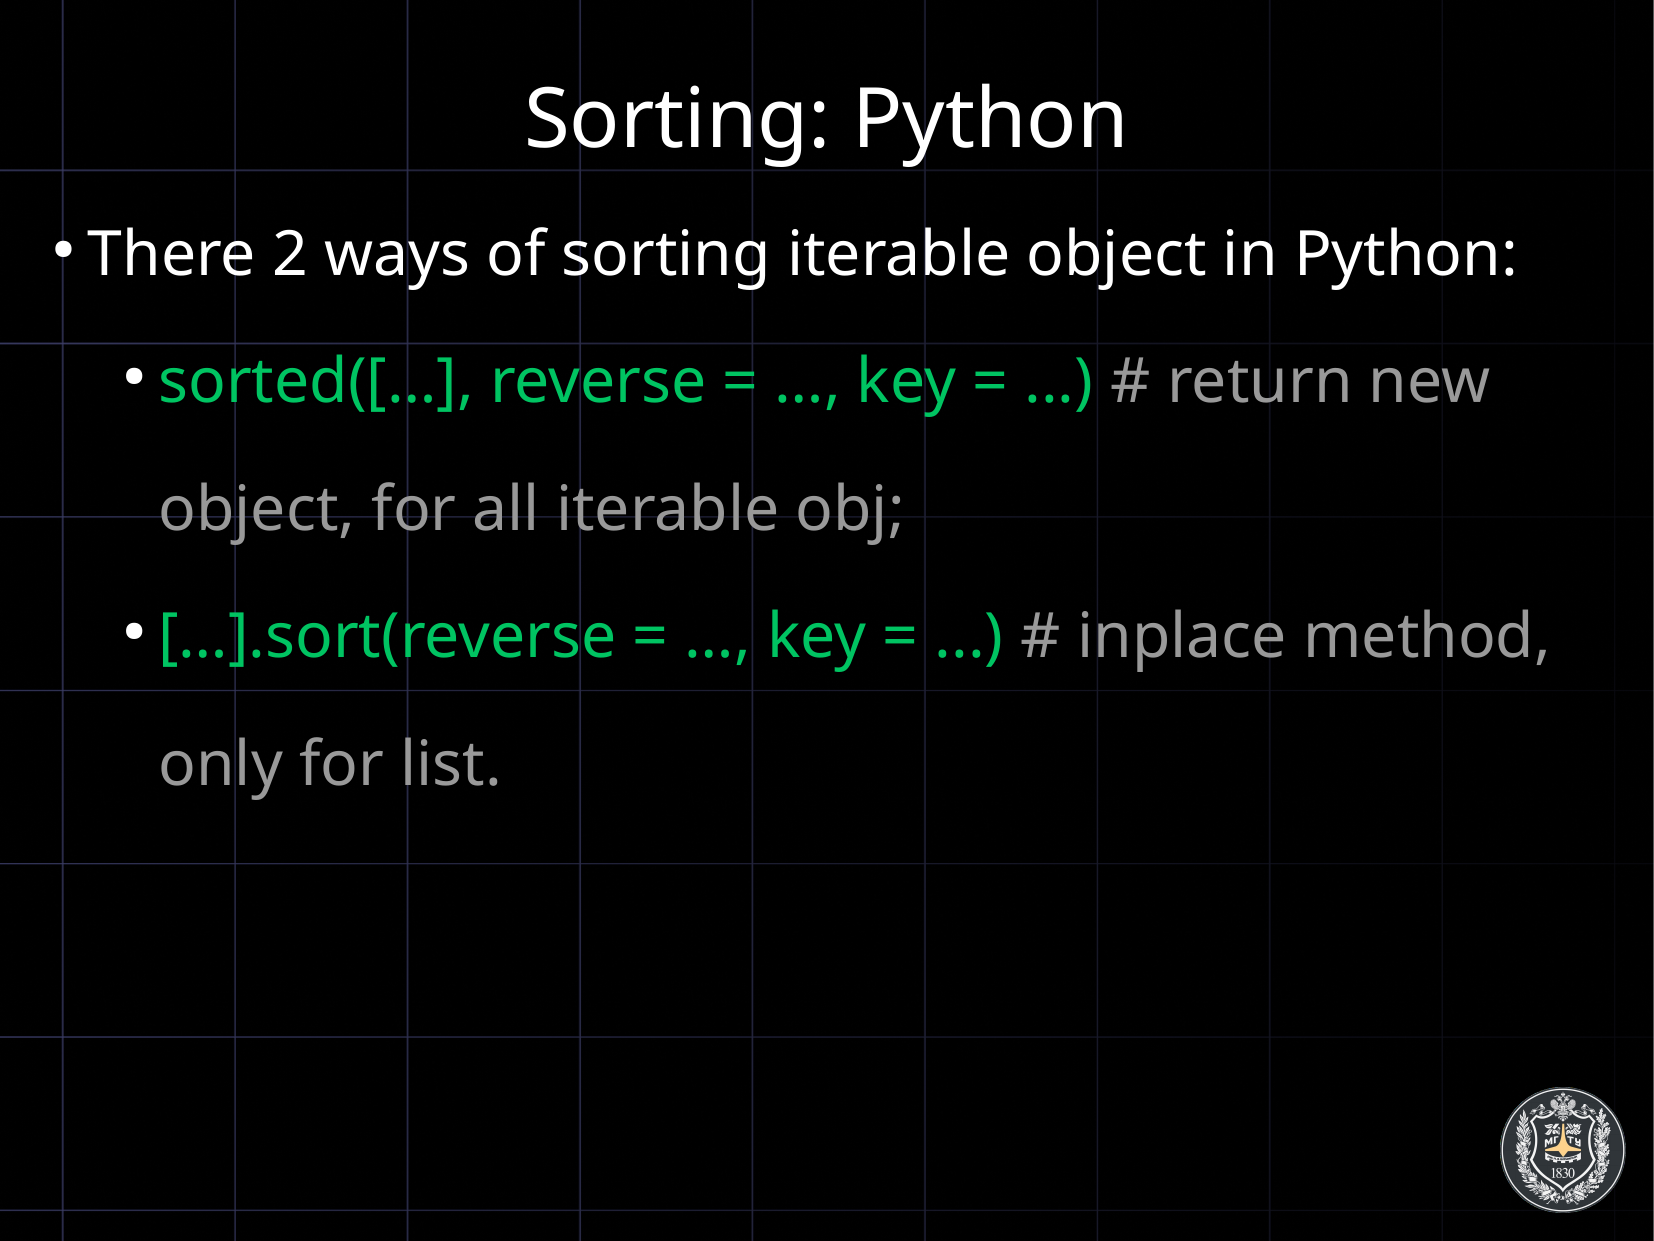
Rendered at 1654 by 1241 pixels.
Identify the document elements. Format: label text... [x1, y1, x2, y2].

text_box There 2 ways of sorting iterable object in Python: sorted([…], reverse = …, key = ...) # return new object, for all iterable obj; […].sort(reverse = …, key = ...) # inplace method, only for list. [37, 158, 1613, 916]
title Sorting: Python [82, 37, 1571, 158]
picture [0, 0, 1654, 1241]
